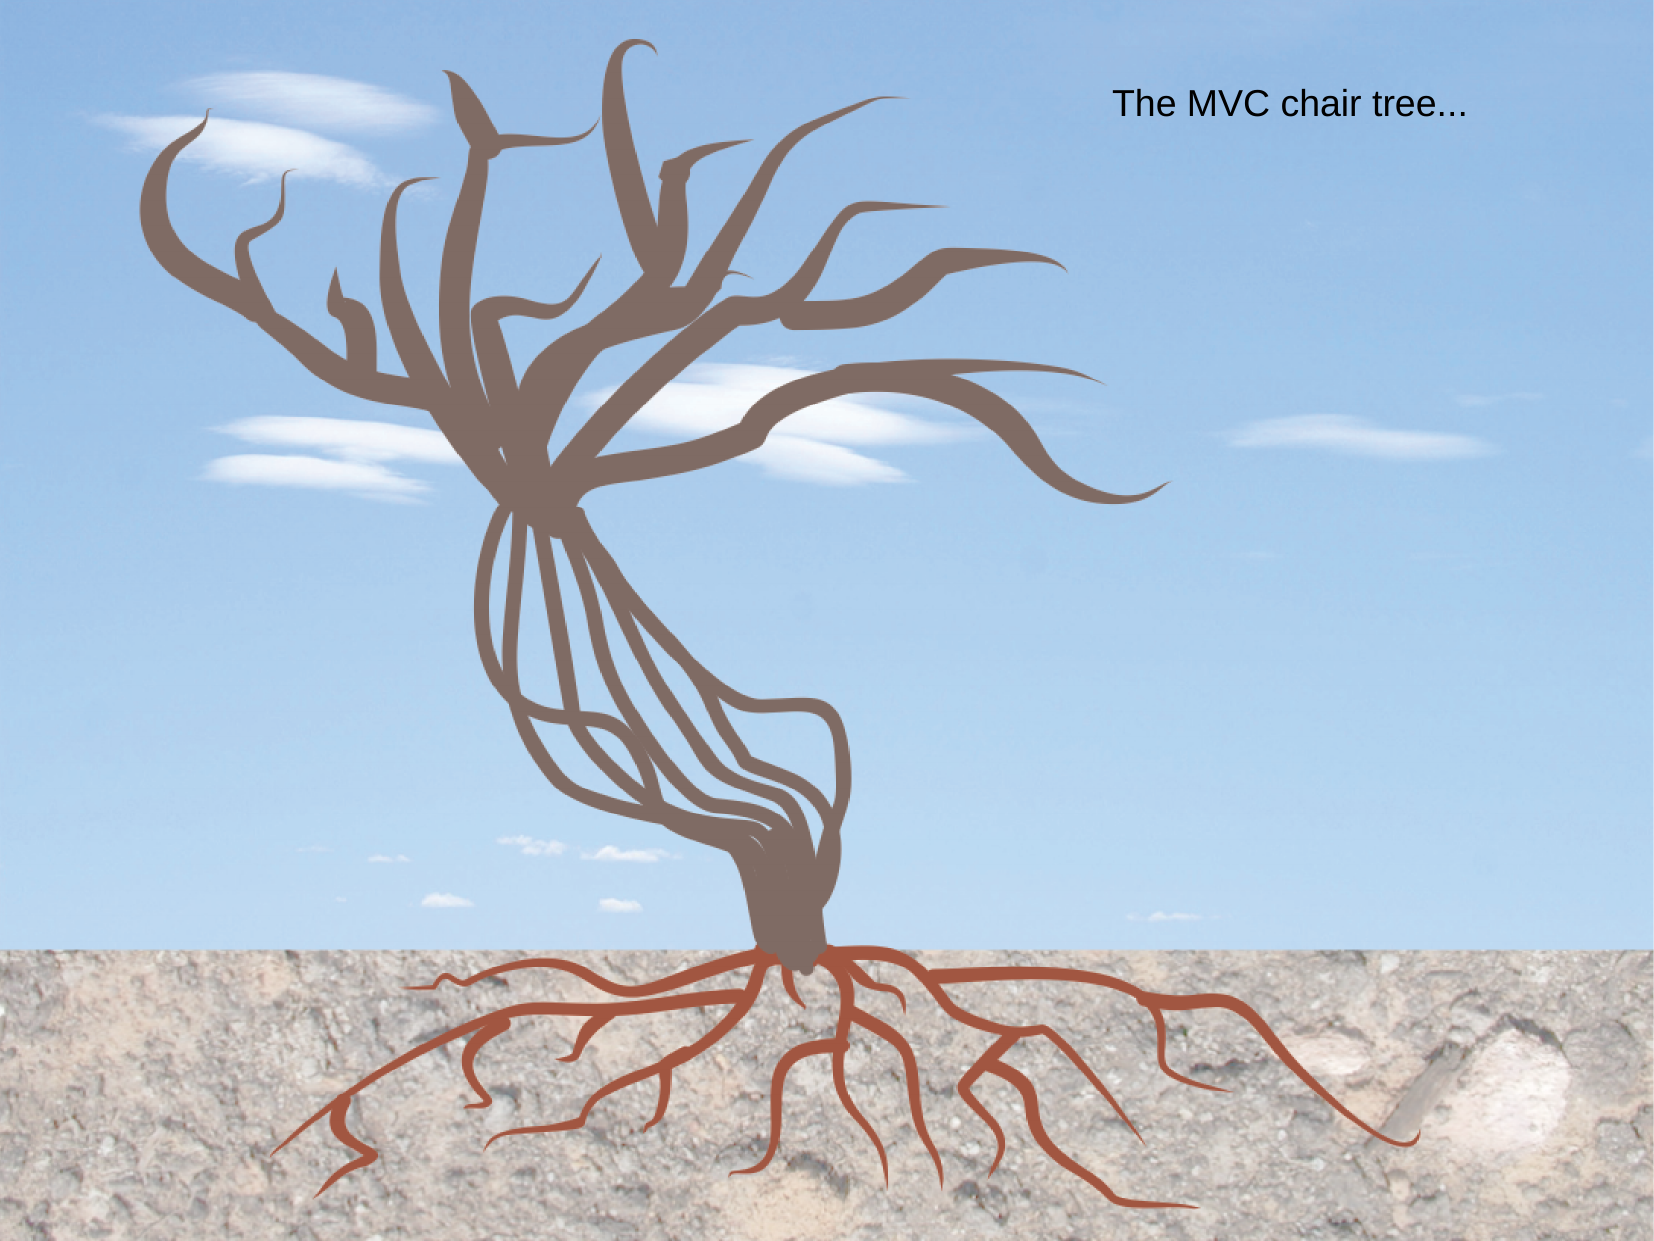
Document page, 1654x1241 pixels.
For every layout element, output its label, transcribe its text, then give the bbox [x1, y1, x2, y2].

picture [0, 0, 1654, 1241]
text_box The MVC chair tree... [1097, 75, 1484, 132]
